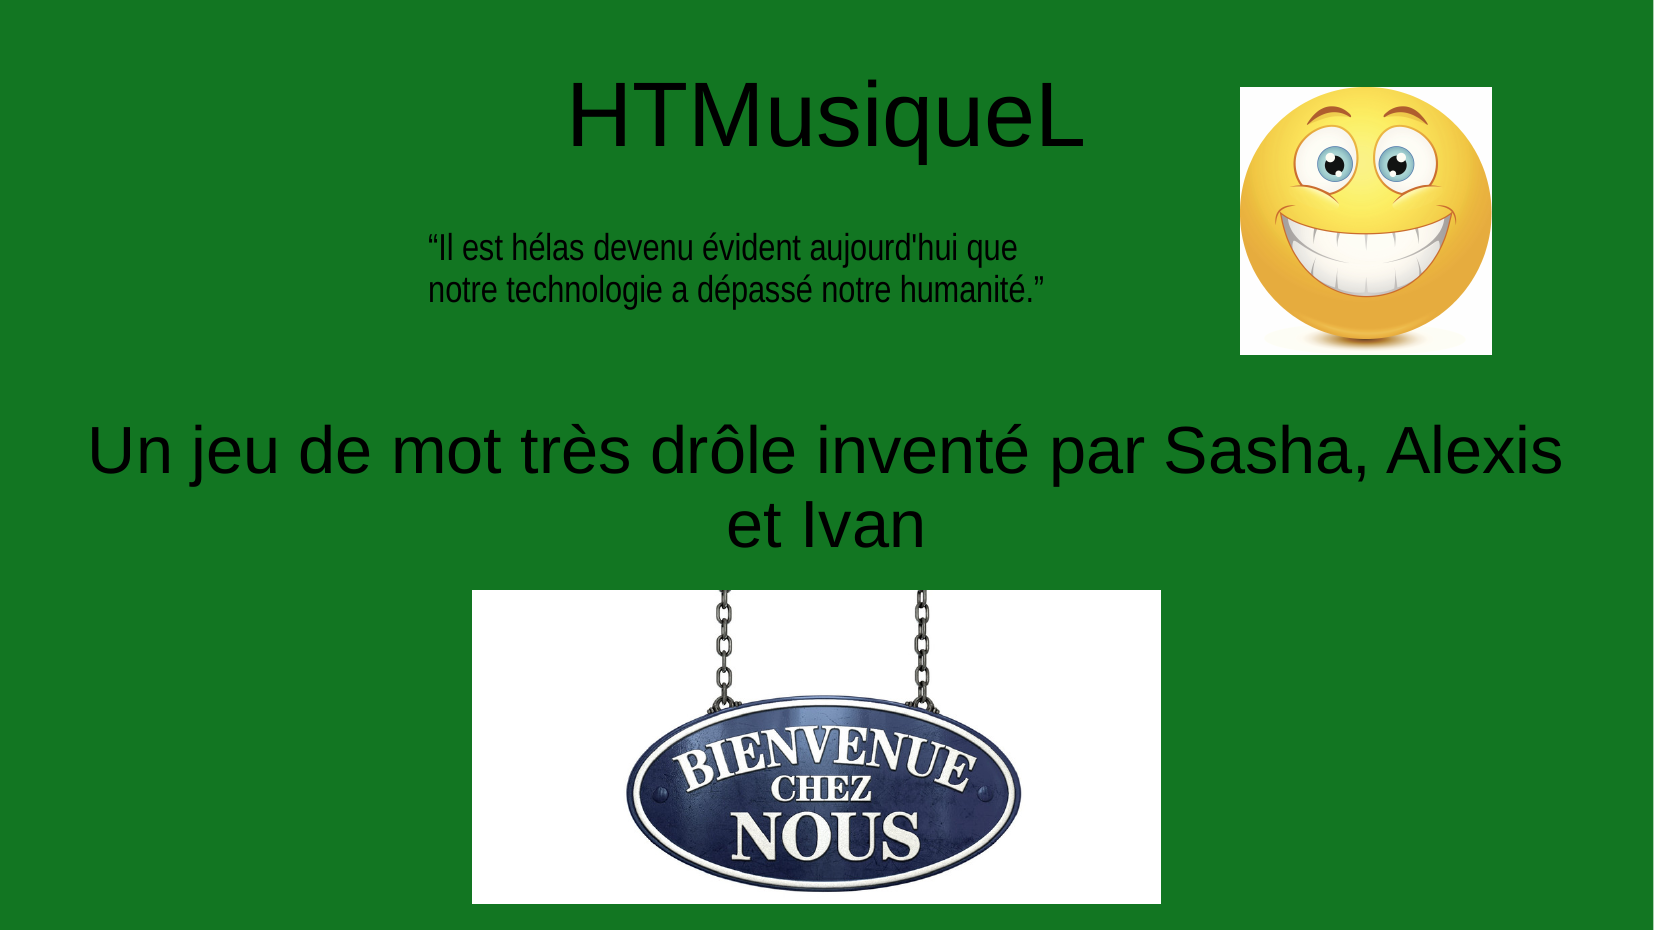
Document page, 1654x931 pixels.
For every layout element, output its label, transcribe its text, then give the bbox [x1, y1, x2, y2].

picture [472, 590, 1161, 904]
picture [1240, 87, 1492, 355]
text_box “Il est hélas devenu évident aujourd'hui que notre technologie a dépassé notre humanité.” [413, 217, 1063, 319]
subtitle Un jeu de mot très drôle inventé par Sasha, Alexis et Ivan [82, 217, 1571, 758]
title HTMusiqueL [82, 37, 1571, 193]
